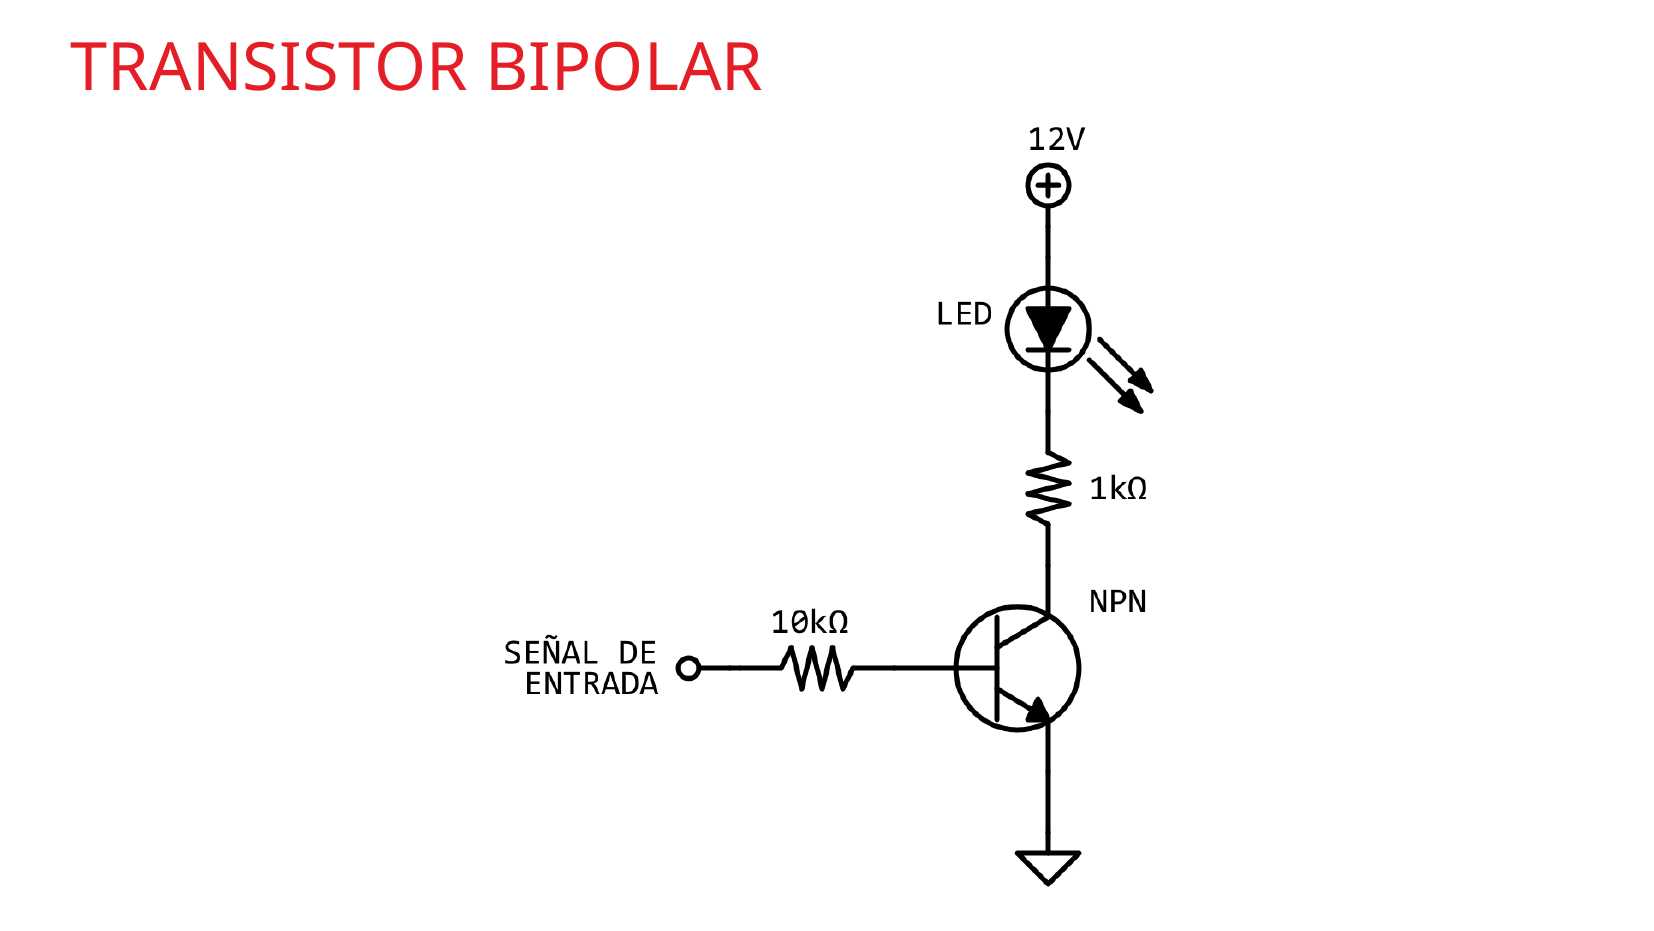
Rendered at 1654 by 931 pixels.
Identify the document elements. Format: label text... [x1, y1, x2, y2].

title TRANSISTOR BIPOLAR [70, 11, 1347, 118]
picture [472, 118, 1181, 914]
